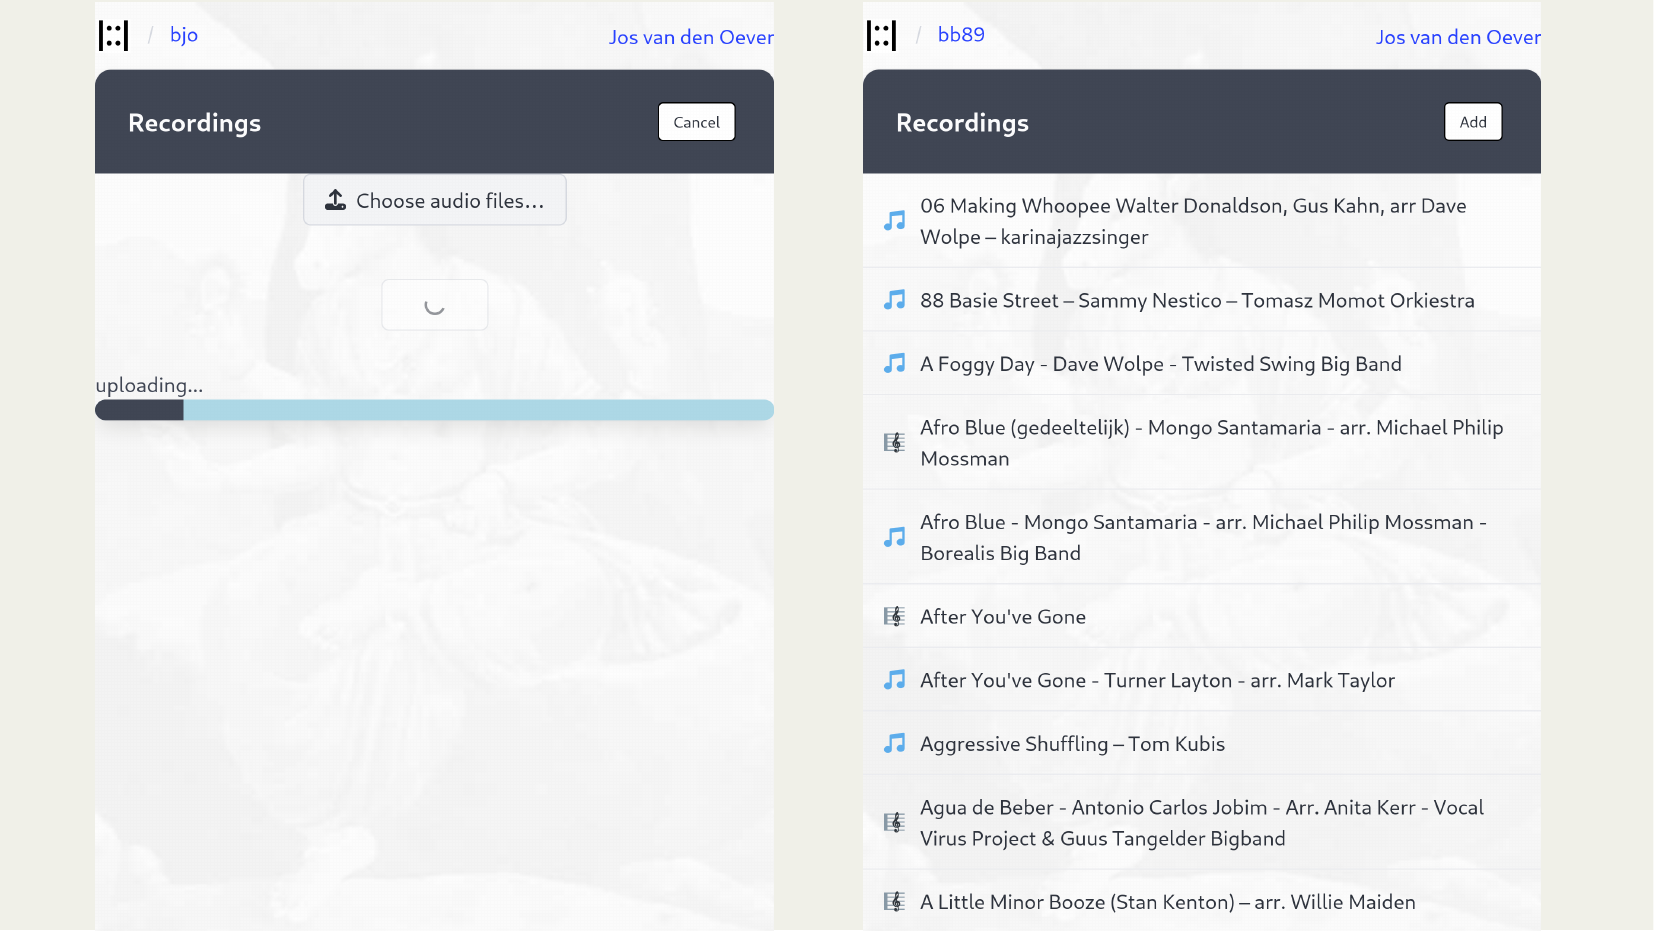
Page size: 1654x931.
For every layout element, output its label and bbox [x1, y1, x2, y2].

picture [863, 2, 1541, 931]
picture [95, 2, 774, 931]
